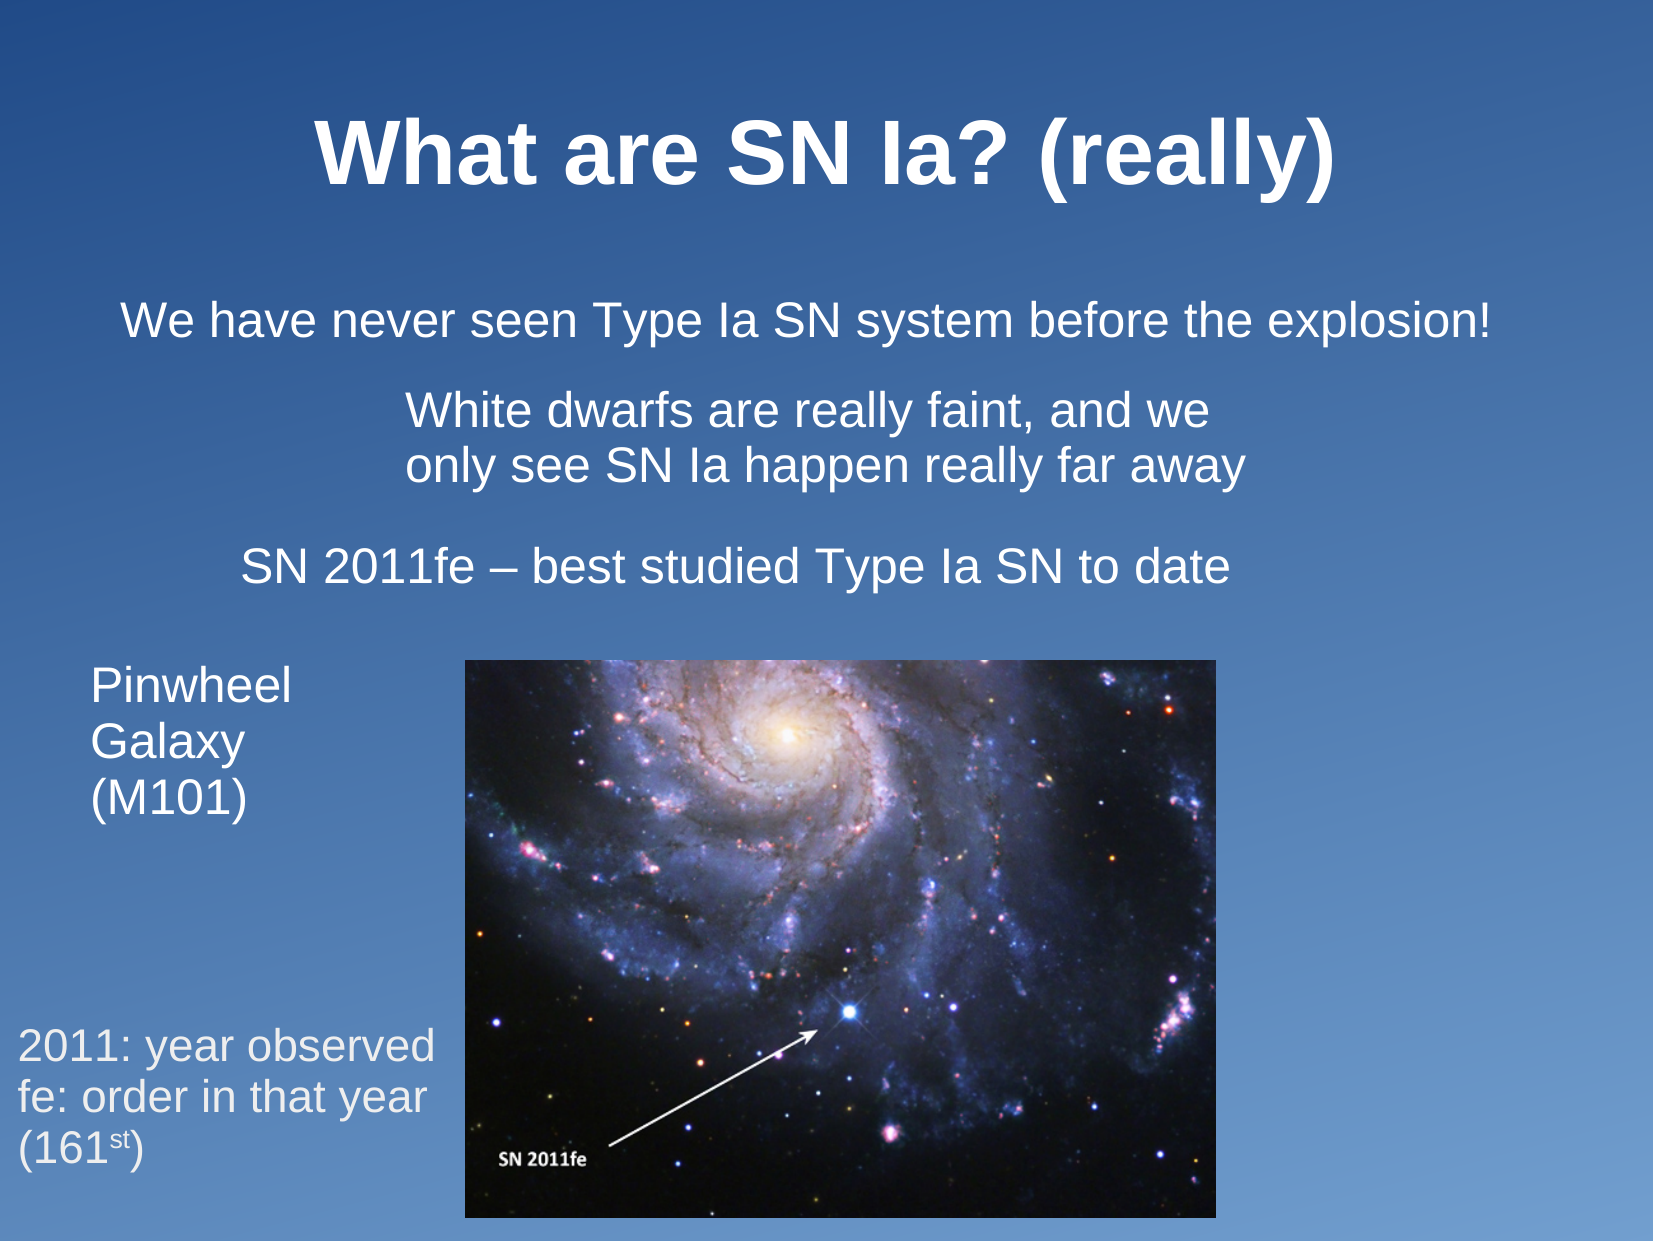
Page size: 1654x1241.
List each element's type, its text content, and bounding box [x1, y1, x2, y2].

picture [465, 660, 1216, 1218]
title What are SN Ia? (really) [82, 49, 1571, 257]
text_box 2011: year observed fe: order in that year (161st) [17, 1020, 468, 1241]
text_box We have never seen Type Ia SN system before the explosion! [120, 291, 1546, 348]
text_box White dwarfs are really faint, and we only see SN Ia happen really far away [405, 381, 1261, 494]
text_box SN 2011fe – best studied Type Ia SN to date [240, 538, 1321, 650]
text_box Pinwheel Galaxy (M101) [90, 657, 354, 826]
